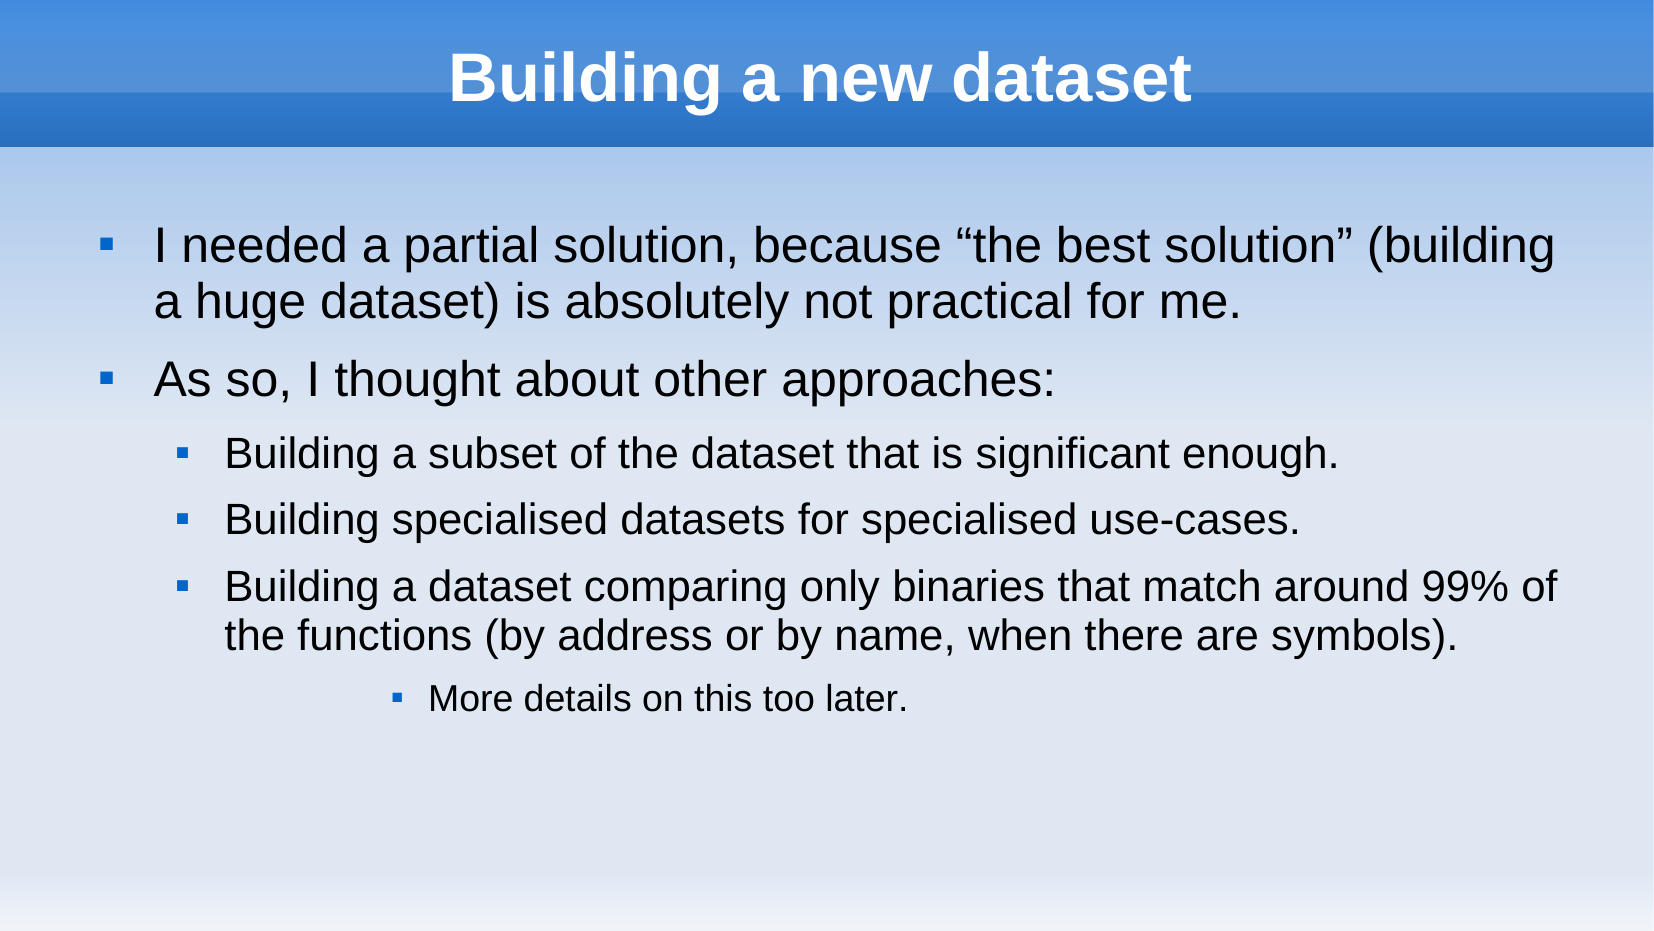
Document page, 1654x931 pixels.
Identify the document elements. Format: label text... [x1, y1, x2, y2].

picture [0, 0, 1654, 931]
list I needed a partial solution, because “the best solution” (building a huge dataset) is absolutely not practical for me. As so, I thought about other approaches: Building a subset of the dataset that is significant enough. Building specialised datasets for specialised use-cases. Building a dataset comparing only binaries that match around 99% of the functions (by address or by name, when there are symbols). More details on this too later. [82, 217, 1571, 832]
title Building a new dataset [76, 0, 1565, 156]
